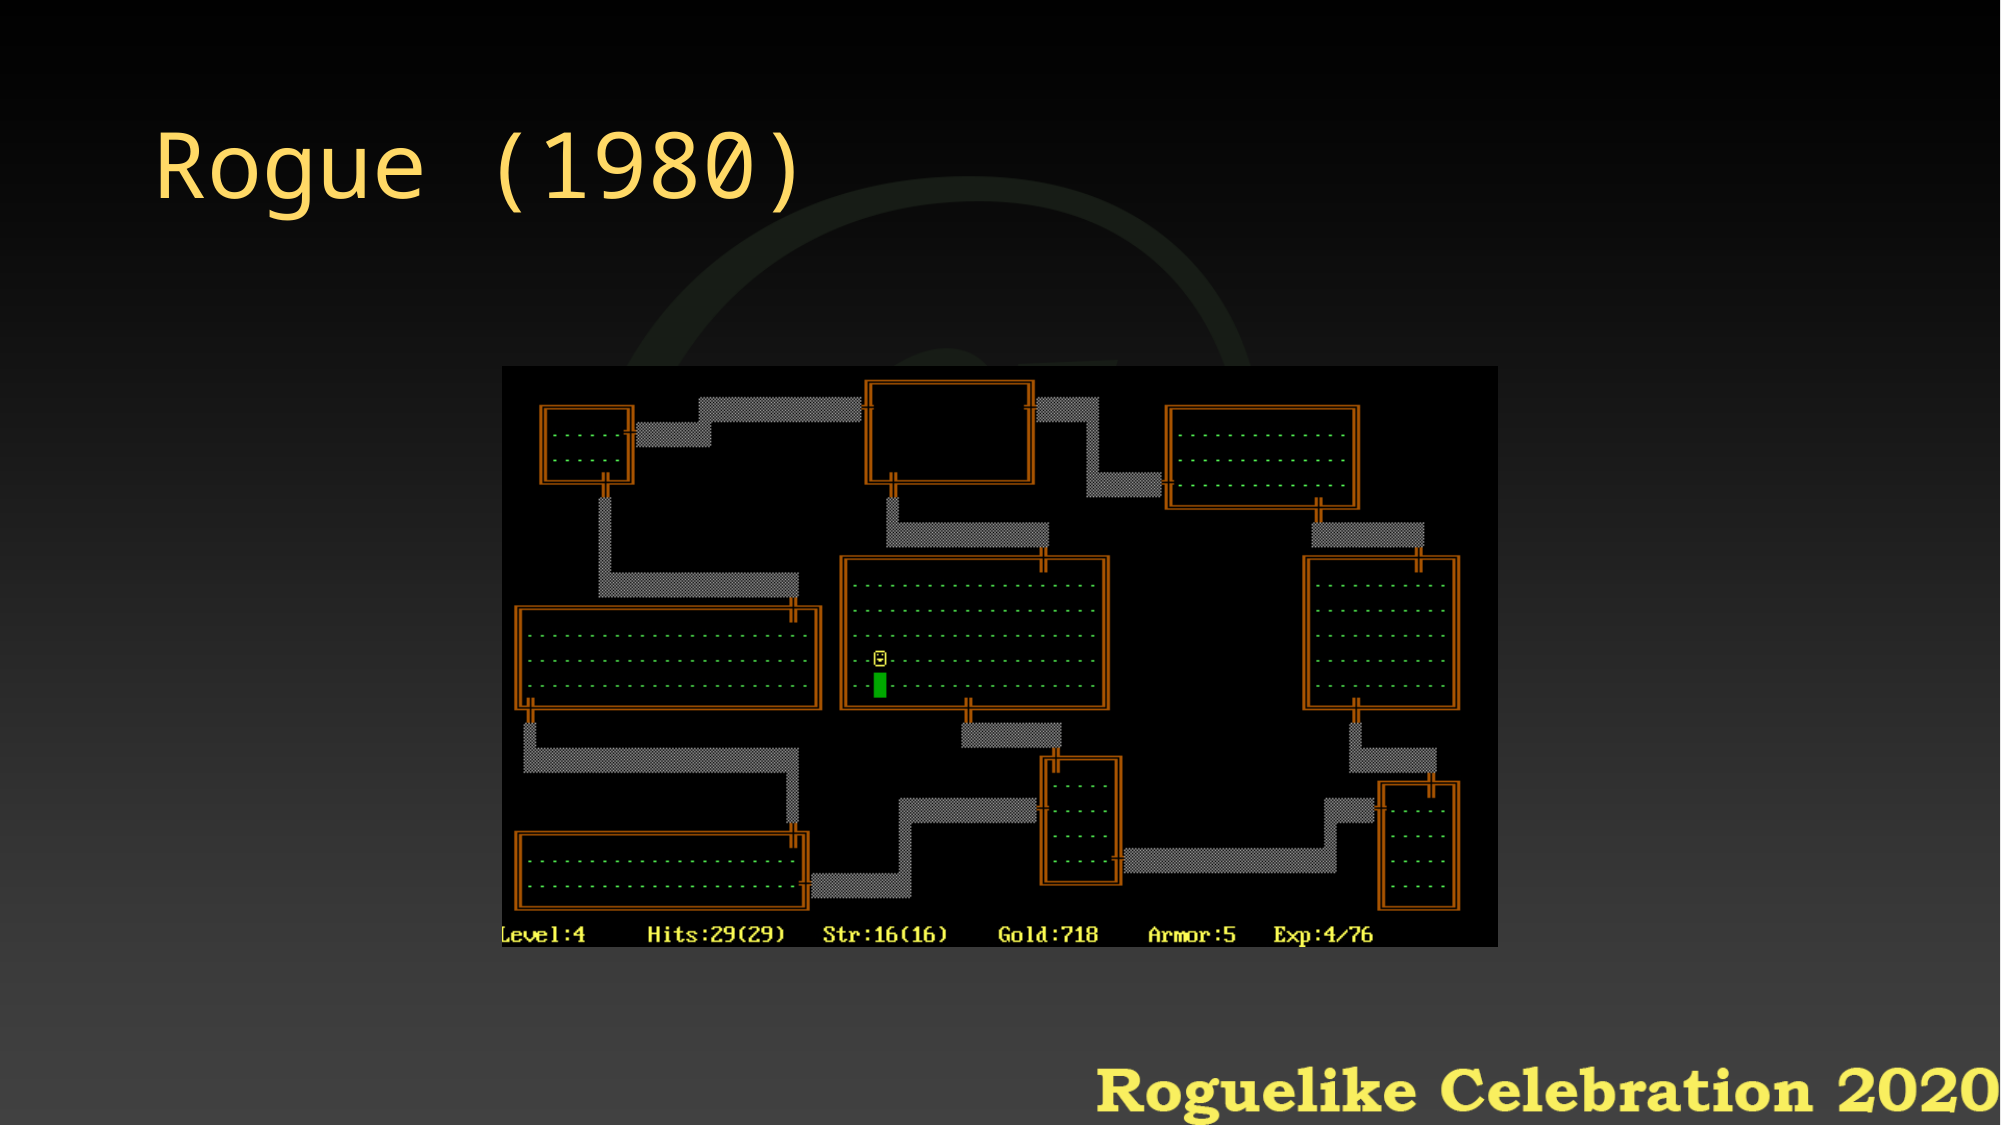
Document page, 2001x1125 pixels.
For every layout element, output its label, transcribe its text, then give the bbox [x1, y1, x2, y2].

title Rogue (1980) [137, 59, 1863, 278]
picture [0, 0, 2001, 1125]
